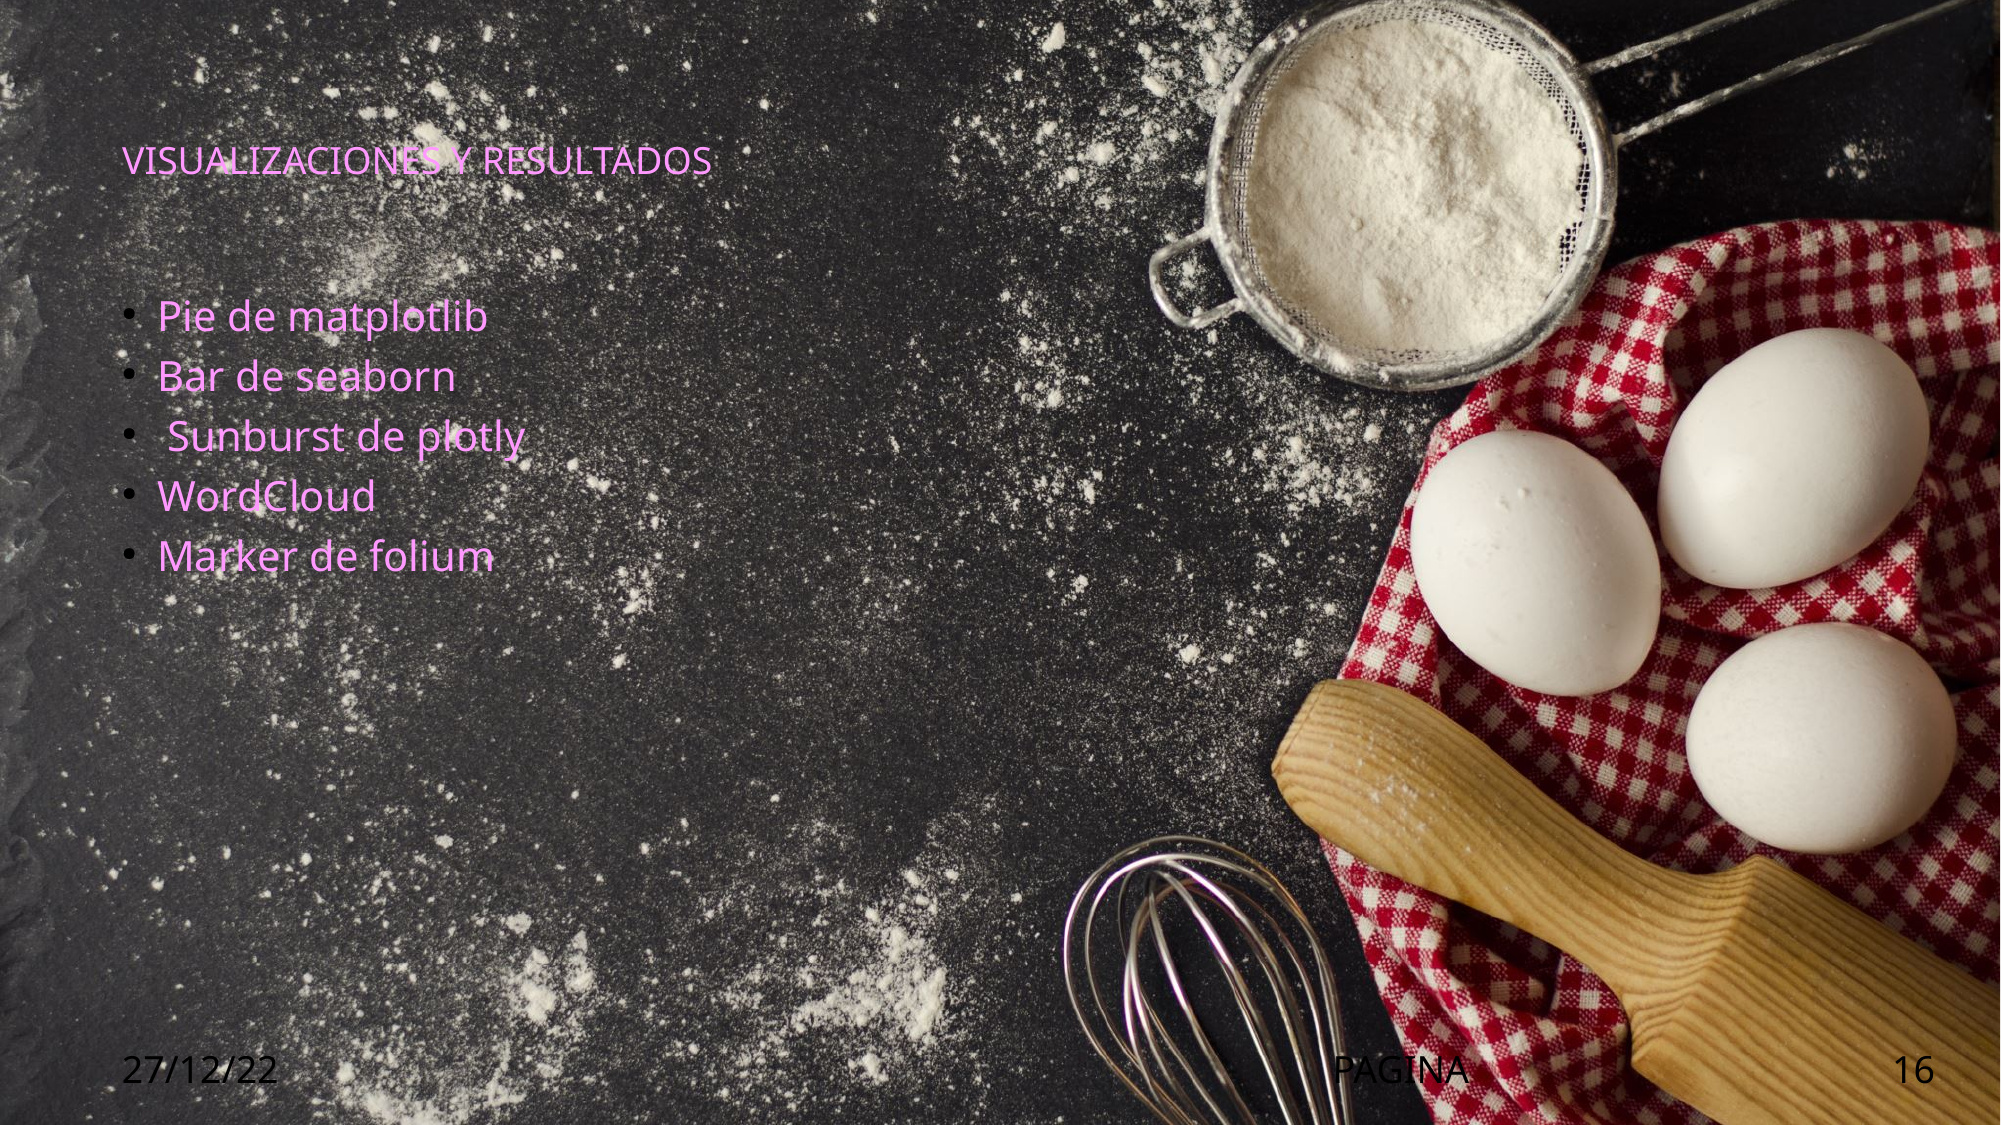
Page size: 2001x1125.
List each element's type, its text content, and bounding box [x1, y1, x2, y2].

slide_number <número> [1877, 1038, 1966, 1099]
subtitle Pie de matplotlib Bar de seaborn Sunburst de plotly WordCloud Marker de folium [107, 272, 1080, 892]
picture [0, 0, 2001, 1125]
text_box VISUALIZACIONES Y RESULTADOS [107, 125, 1080, 186]
slide_number 27/12/22 [107, 1038, 601, 1099]
footer PAGINA [1317, 1038, 1877, 1099]
